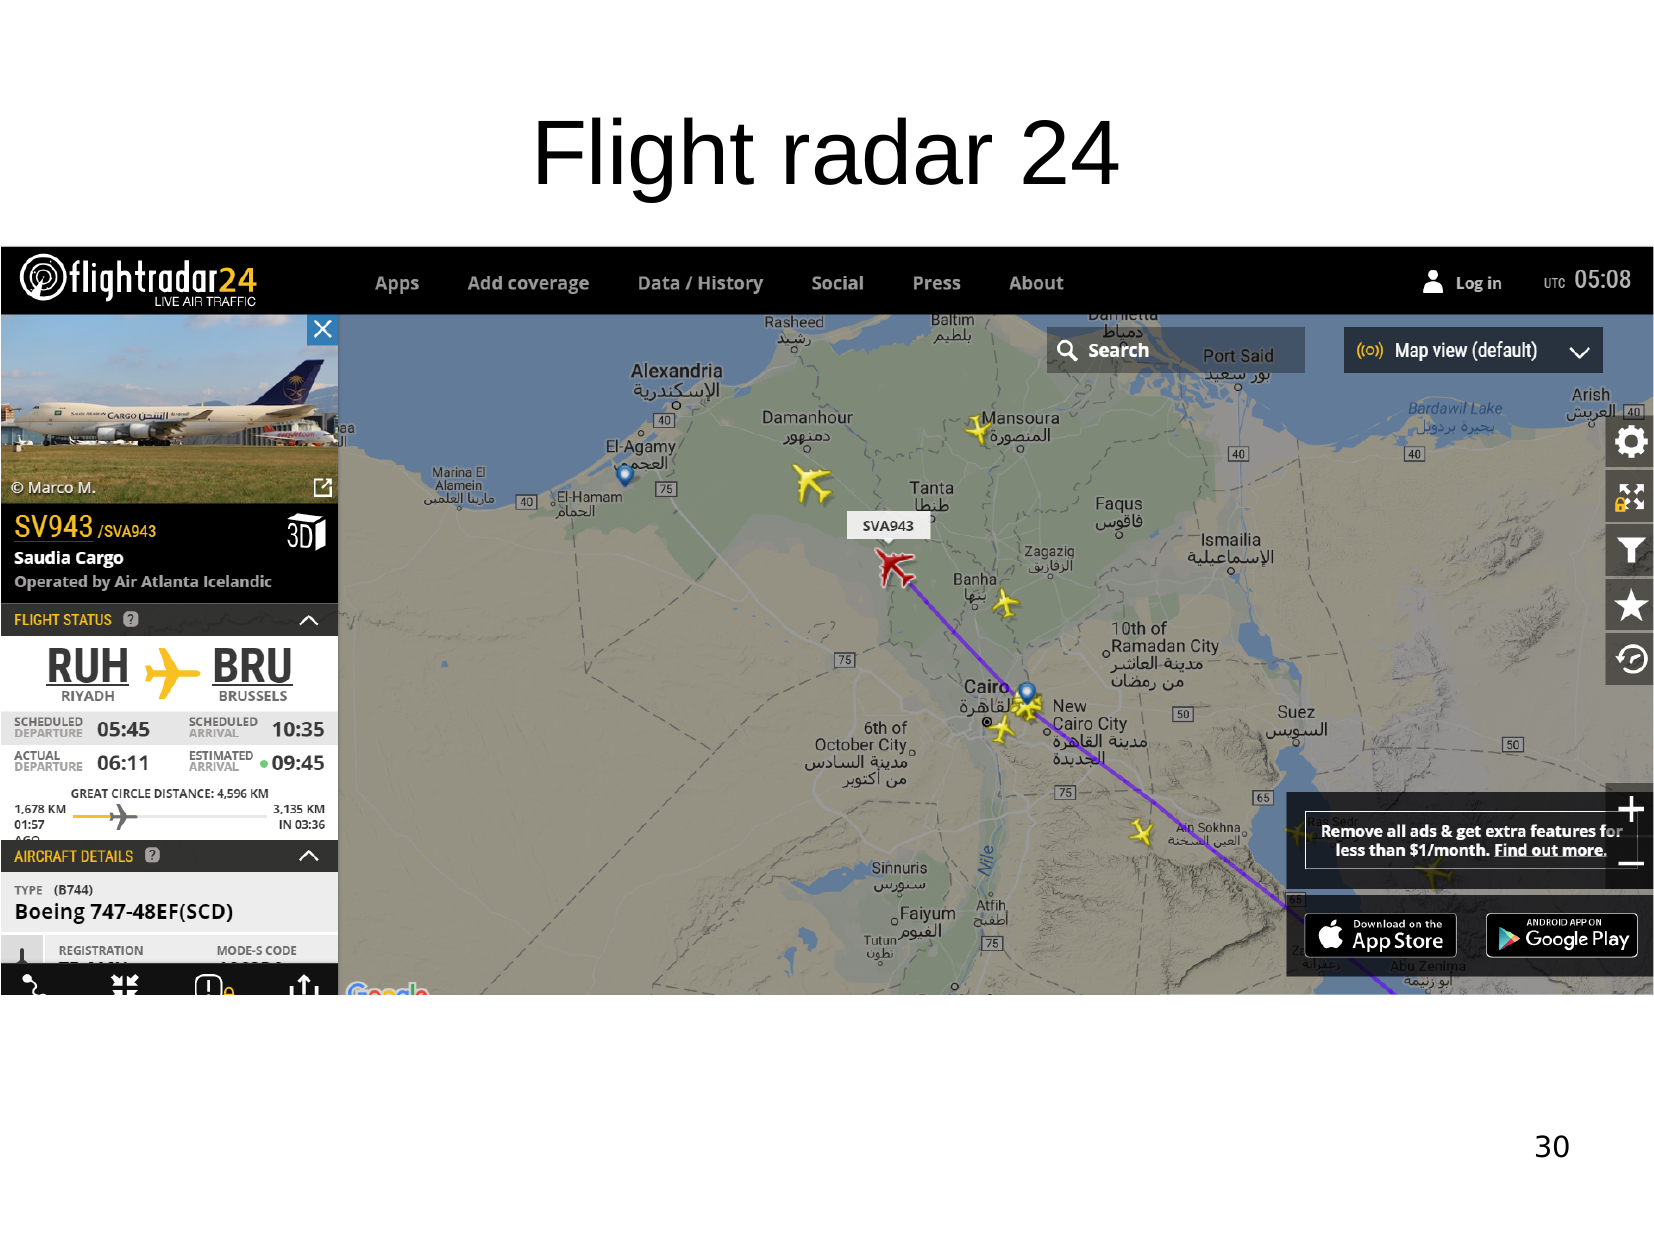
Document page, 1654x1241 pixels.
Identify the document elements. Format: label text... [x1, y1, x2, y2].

picture [1, 245, 1654, 995]
title Flight radar 24 [82, 49, 1571, 245]
